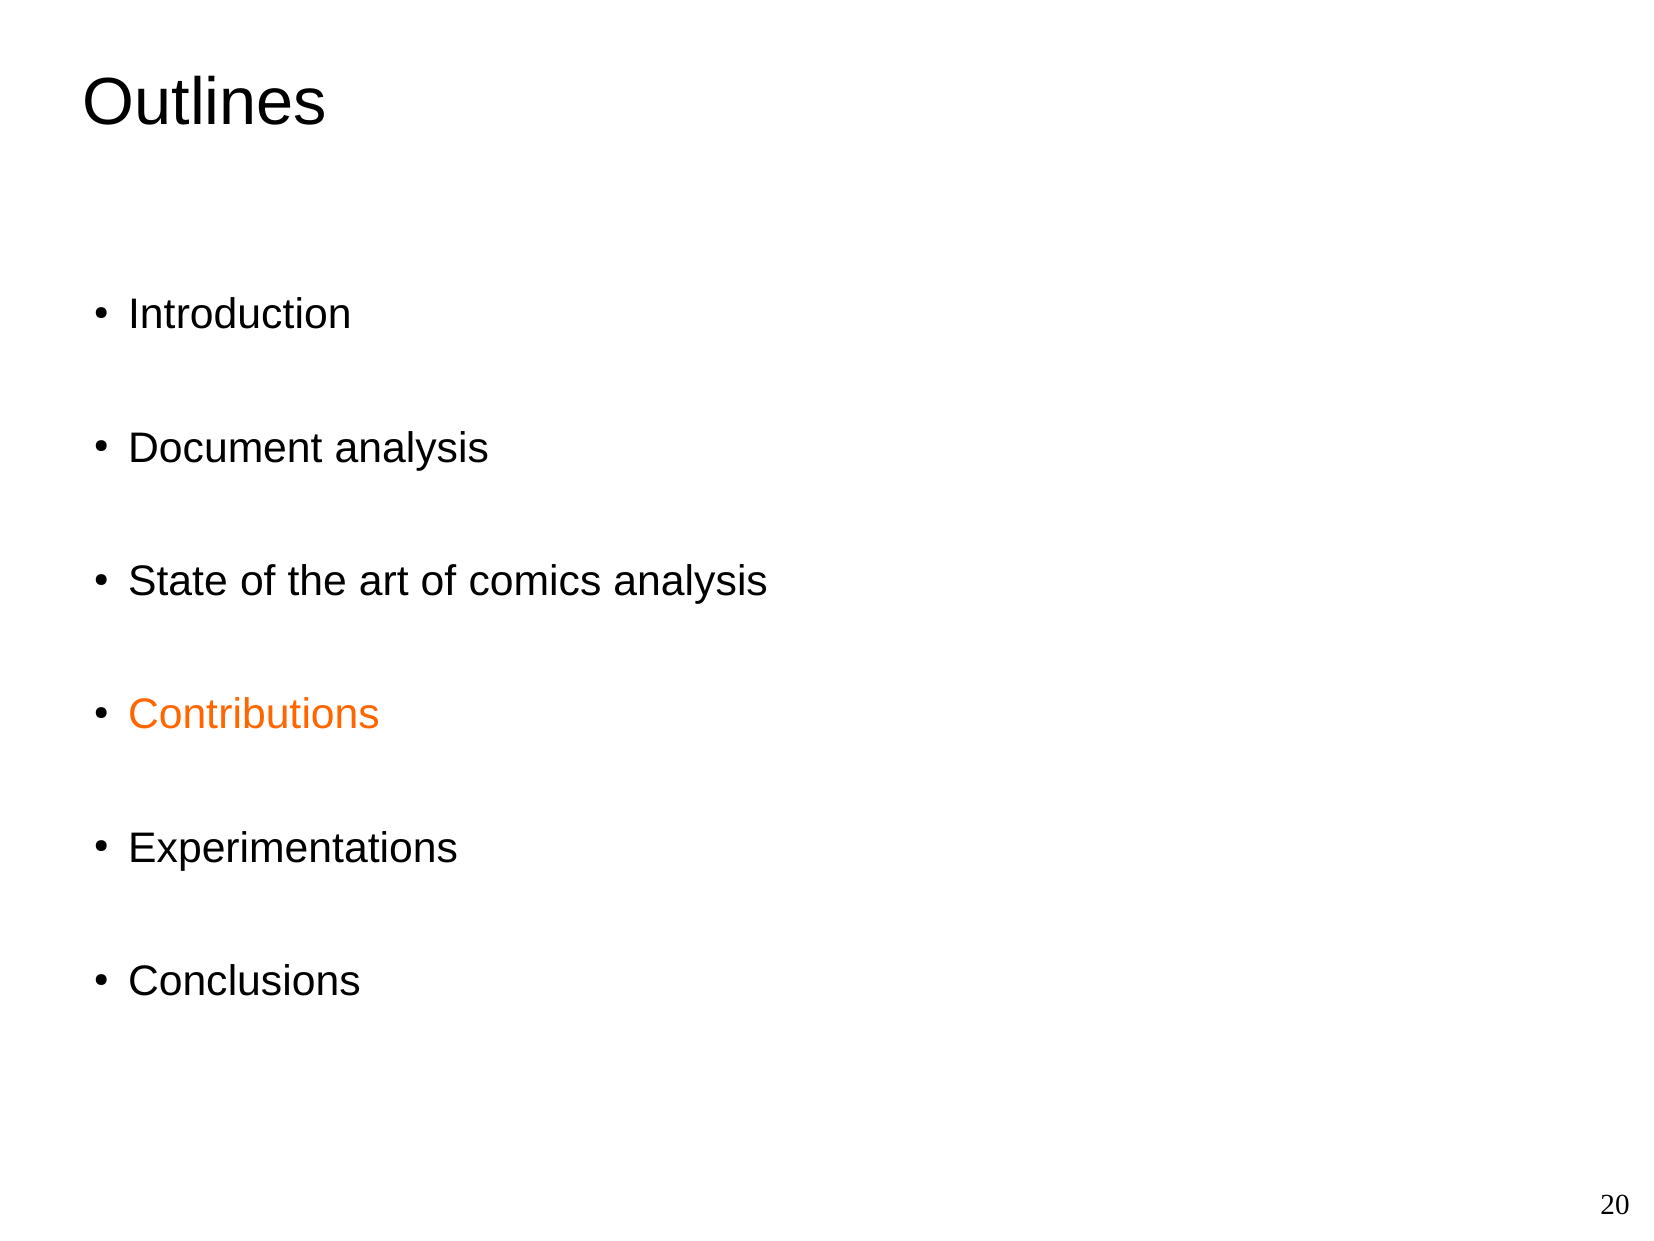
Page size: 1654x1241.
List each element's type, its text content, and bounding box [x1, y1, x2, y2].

title Outlines [82, 49, 1571, 154]
list Introduction Document analysis State of the art of comics analysis Contributions Experimentations Conclusions [82, 290, 863, 1010]
